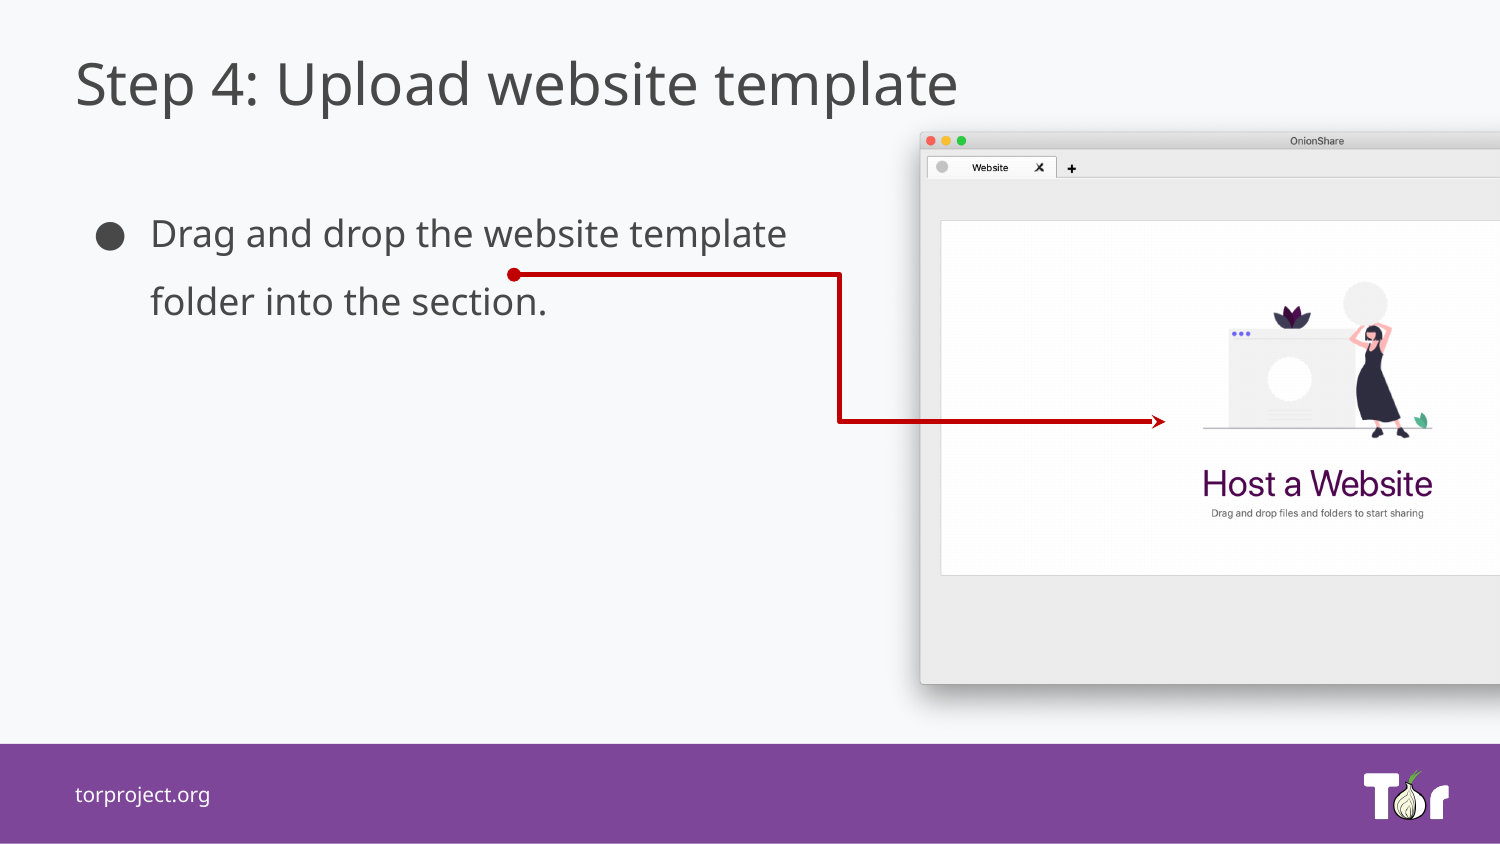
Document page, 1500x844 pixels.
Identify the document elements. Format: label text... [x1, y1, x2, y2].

picture [877, 103, 1500, 741]
picture [1364, 768, 1449, 820]
list Drag and drop the website template folder into the section. [75, 187, 795, 713]
title Step 4: Upload website template [75, 46, 1436, 141]
